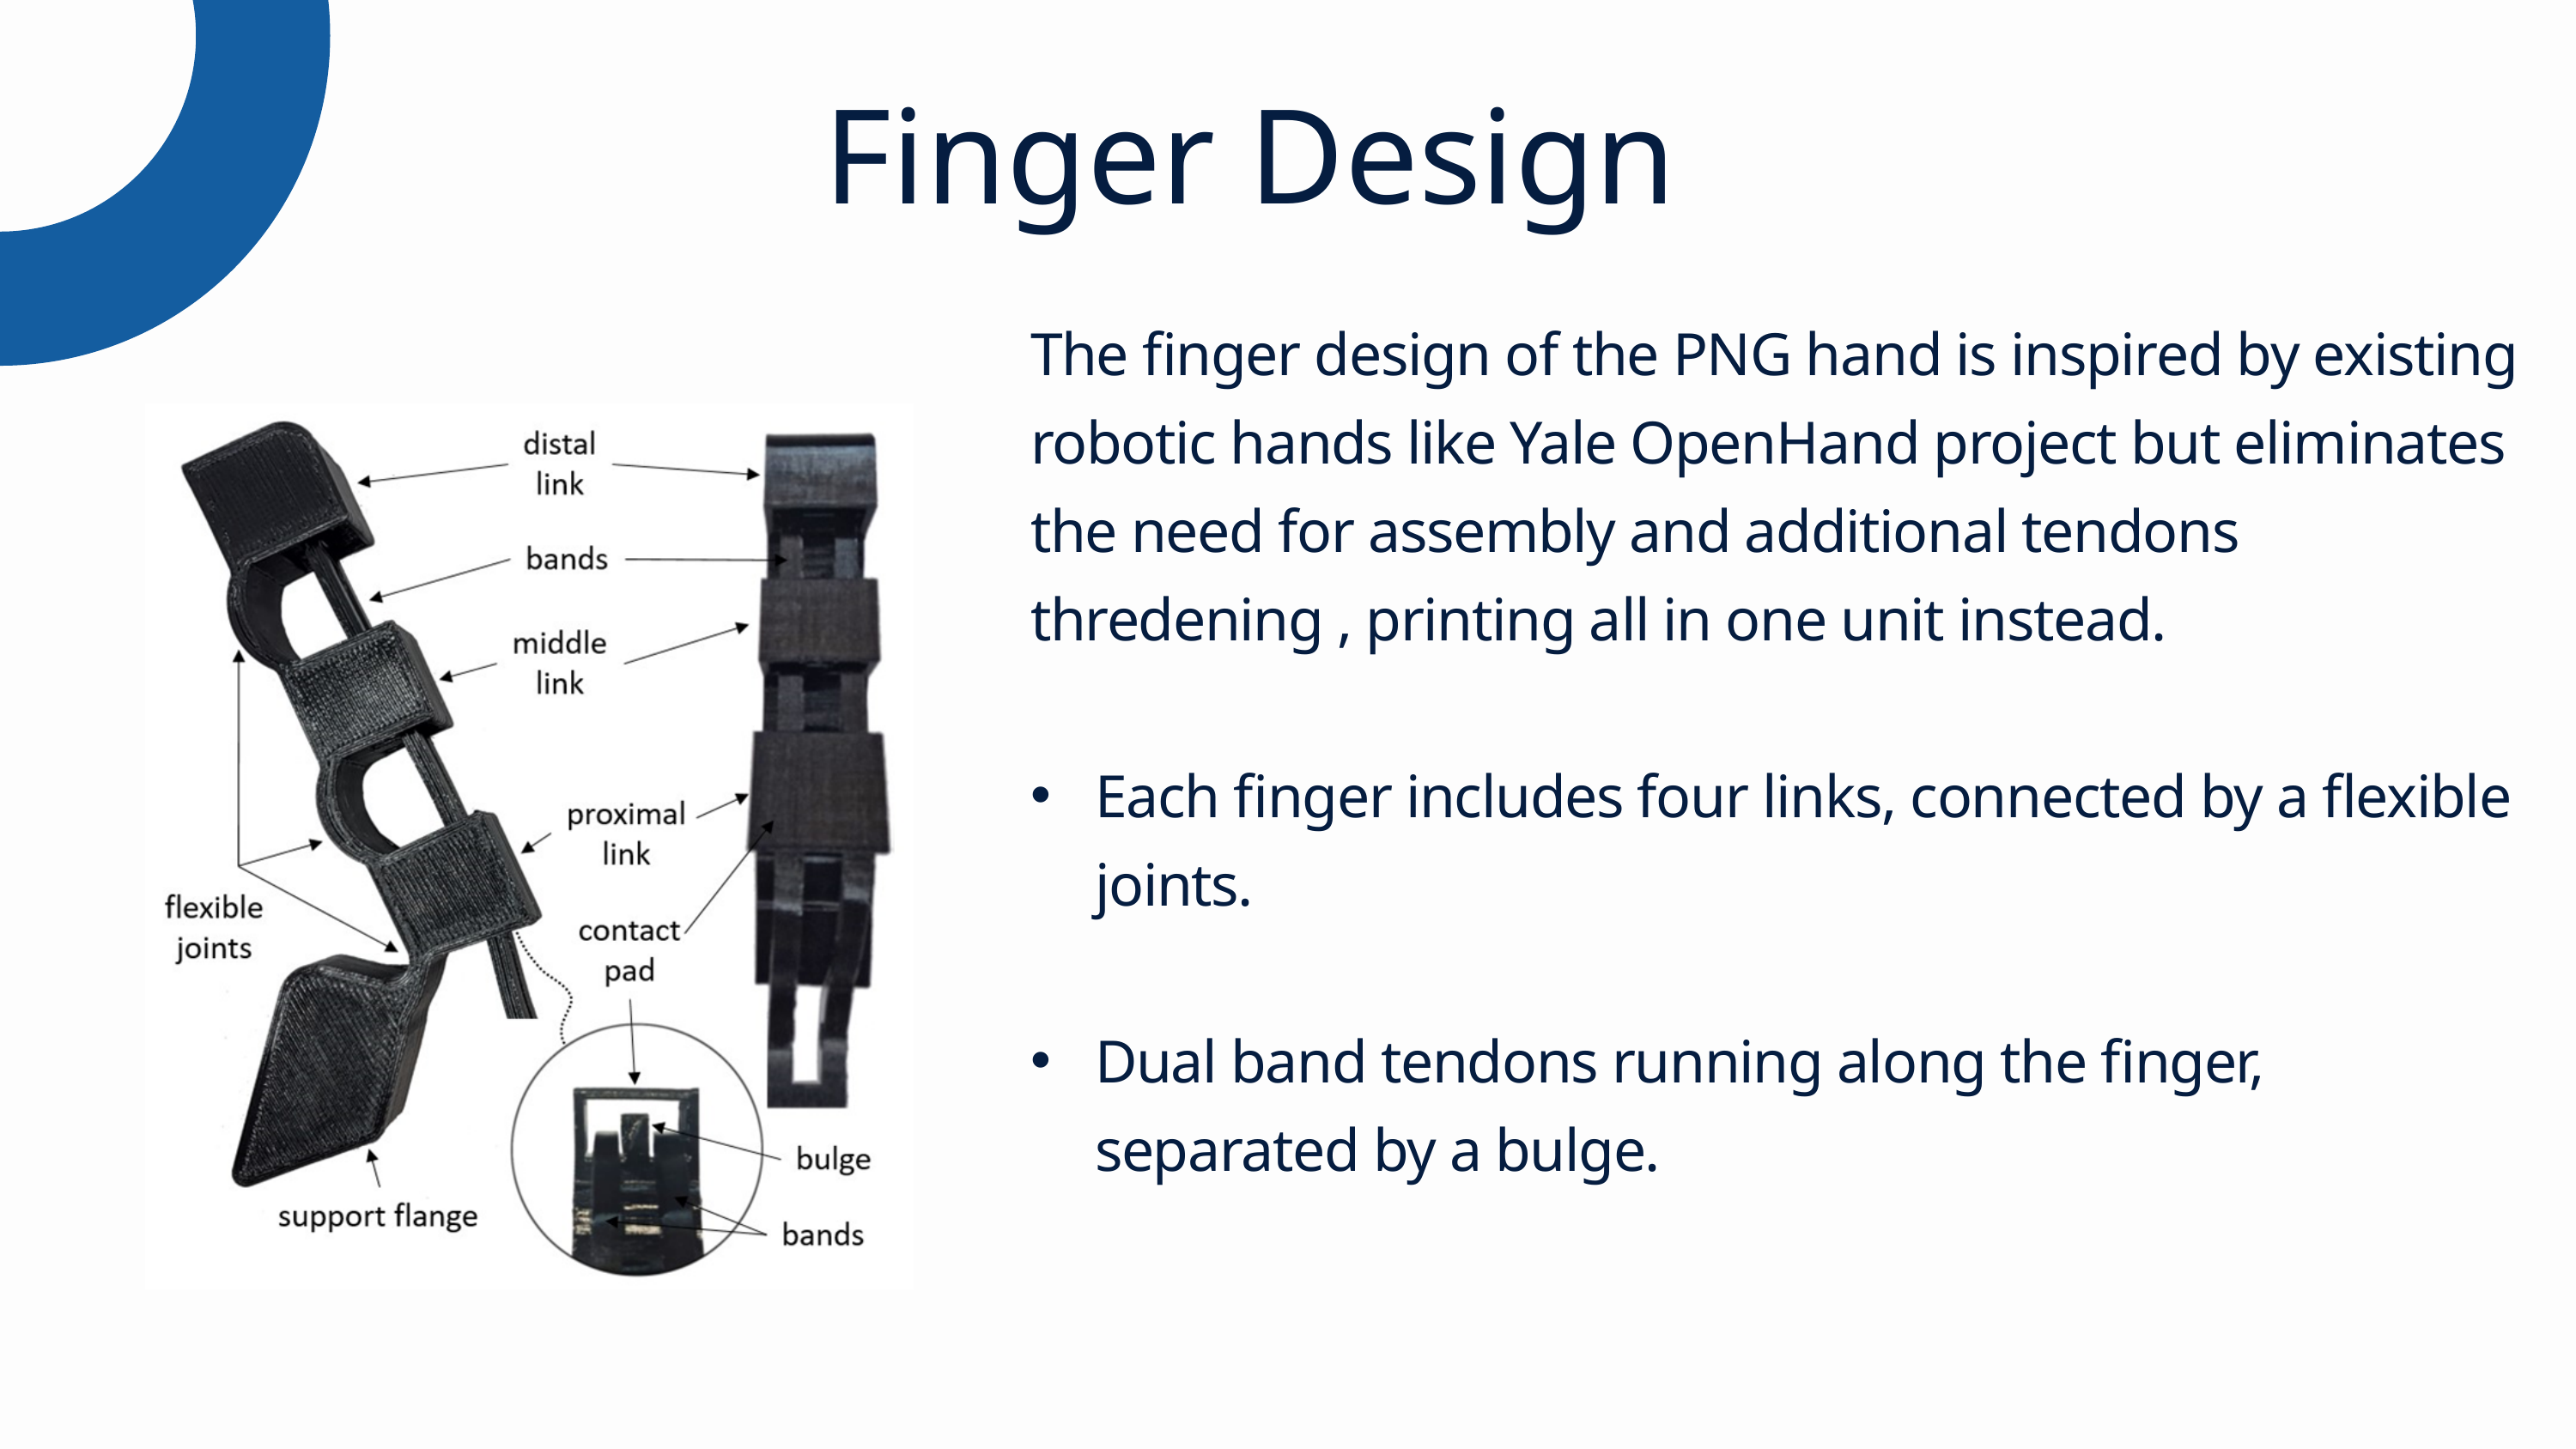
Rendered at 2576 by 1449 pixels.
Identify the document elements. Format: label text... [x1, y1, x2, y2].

text_box The finger design of the PNG hand is inspired by existing robotic hands like Yale OpenHand project but eliminates the need for assembly and additional tendons thredening , printing all in one unit instead. Each finger includes four links, connected by a flexible joints. Dual band tendons running along the finger, separated by a bulge. [1030, 298, 2531, 1410]
text_box [144, 403, 914, 1289]
text_box [0, 0, 264, 299]
text_box Finger Design [823, 46, 1753, 414]
